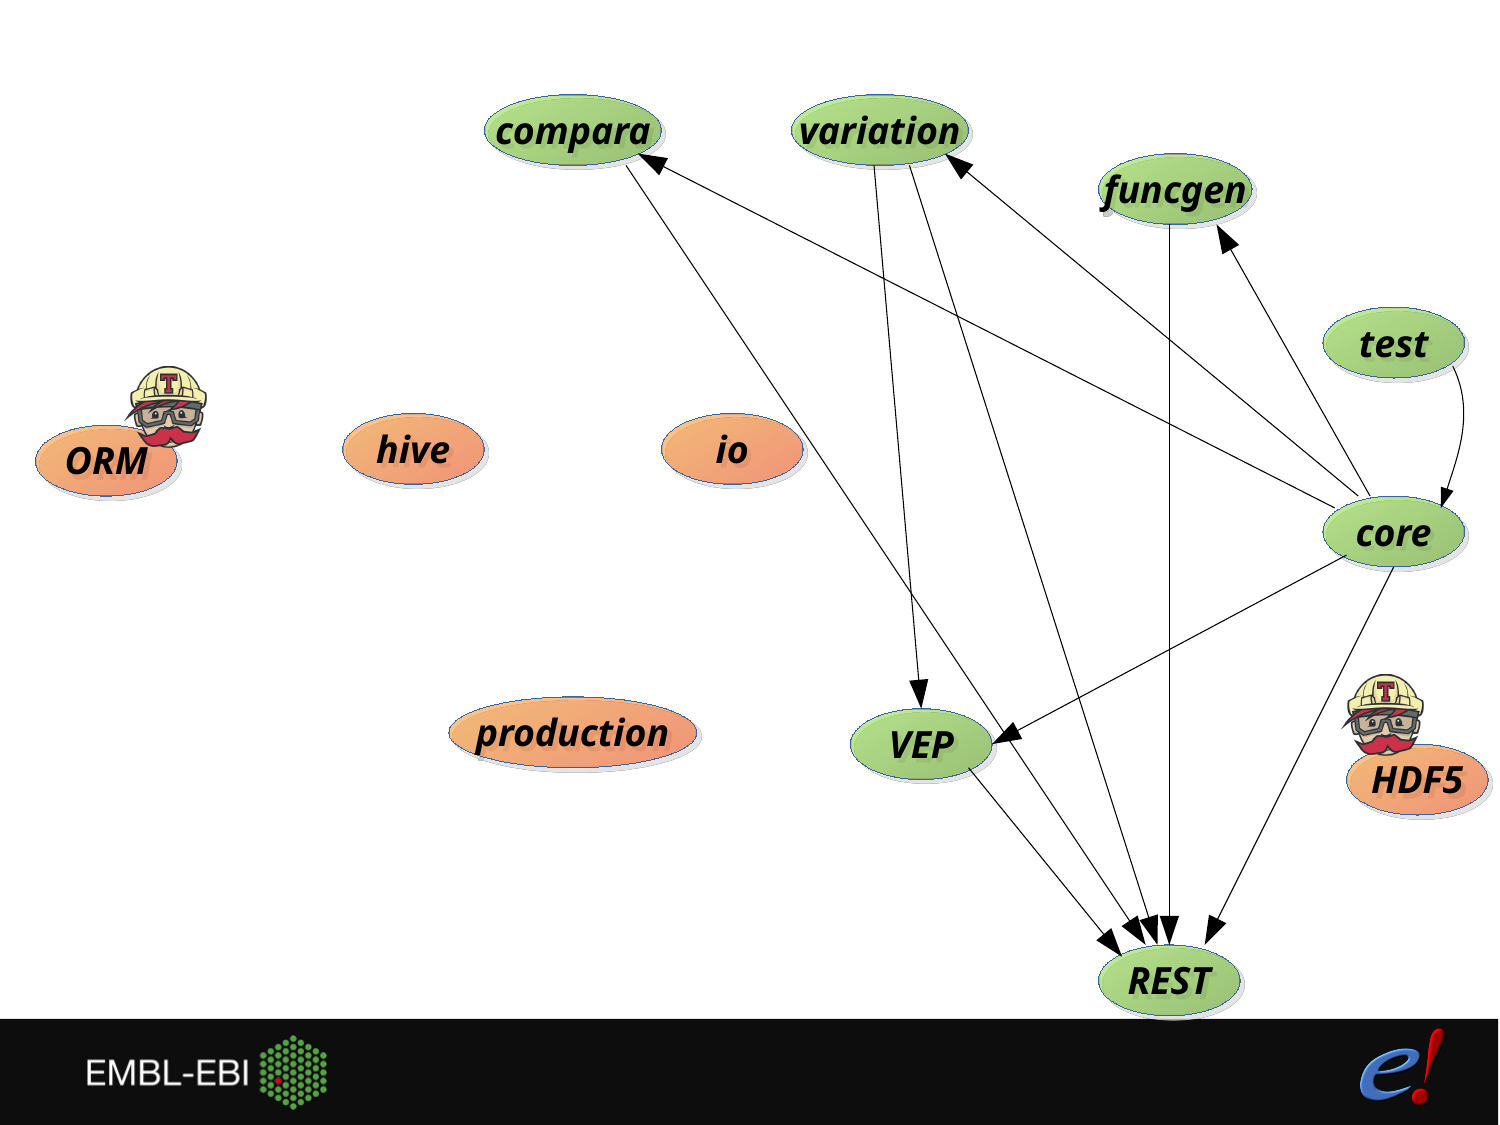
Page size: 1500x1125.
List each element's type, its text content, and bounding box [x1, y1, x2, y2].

text_box HDF5 [1346, 744, 1489, 816]
text_box io [661, 413, 804, 485]
text_box hive [342, 413, 485, 485]
text_box core [1322, 496, 1465, 567]
text_box funcgen [1098, 153, 1253, 225]
text_box REST [1098, 944, 1241, 1016]
picture [1341, 674, 1430, 756]
text_box test [1322, 307, 1465, 379]
text_box VEP [850, 708, 993, 780]
text_box ORM [35, 425, 178, 497]
text_box production [448, 696, 697, 768]
text_box ORM [128, 448, 139, 467]
text_box variation [791, 94, 969, 166]
picture [87, 1035, 327, 1110]
picture [124, 366, 213, 448]
text_box compara [484, 94, 662, 166]
picture [1357, 1026, 1448, 1112]
